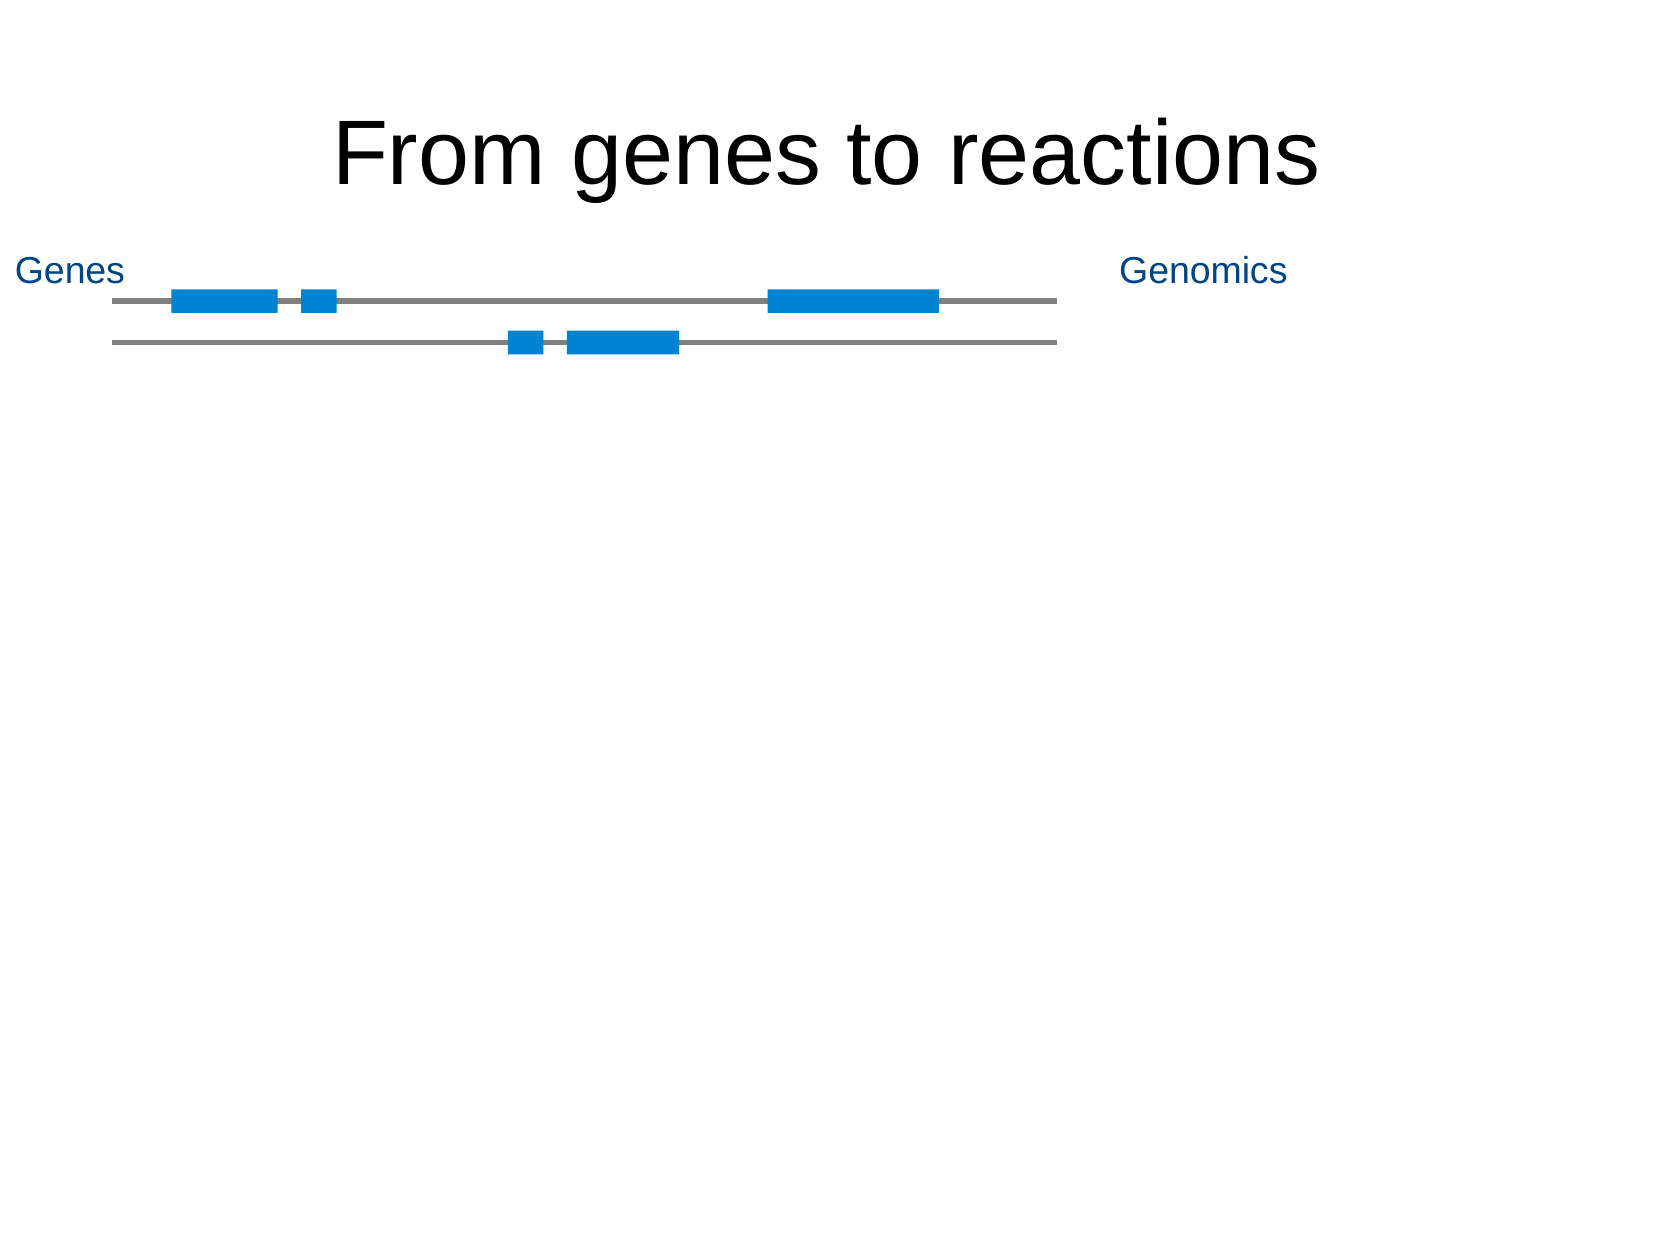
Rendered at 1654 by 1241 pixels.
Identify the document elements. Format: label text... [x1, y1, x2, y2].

text_box [566, 330, 680, 355]
text_box [767, 289, 939, 313]
text_box Genes [0, 242, 140, 299]
text_box [507, 330, 544, 355]
title From genes to reactions [82, 49, 1571, 257]
text_box [301, 289, 337, 313]
text_box [171, 289, 278, 313]
text_box Genomics [1104, 242, 1303, 299]
